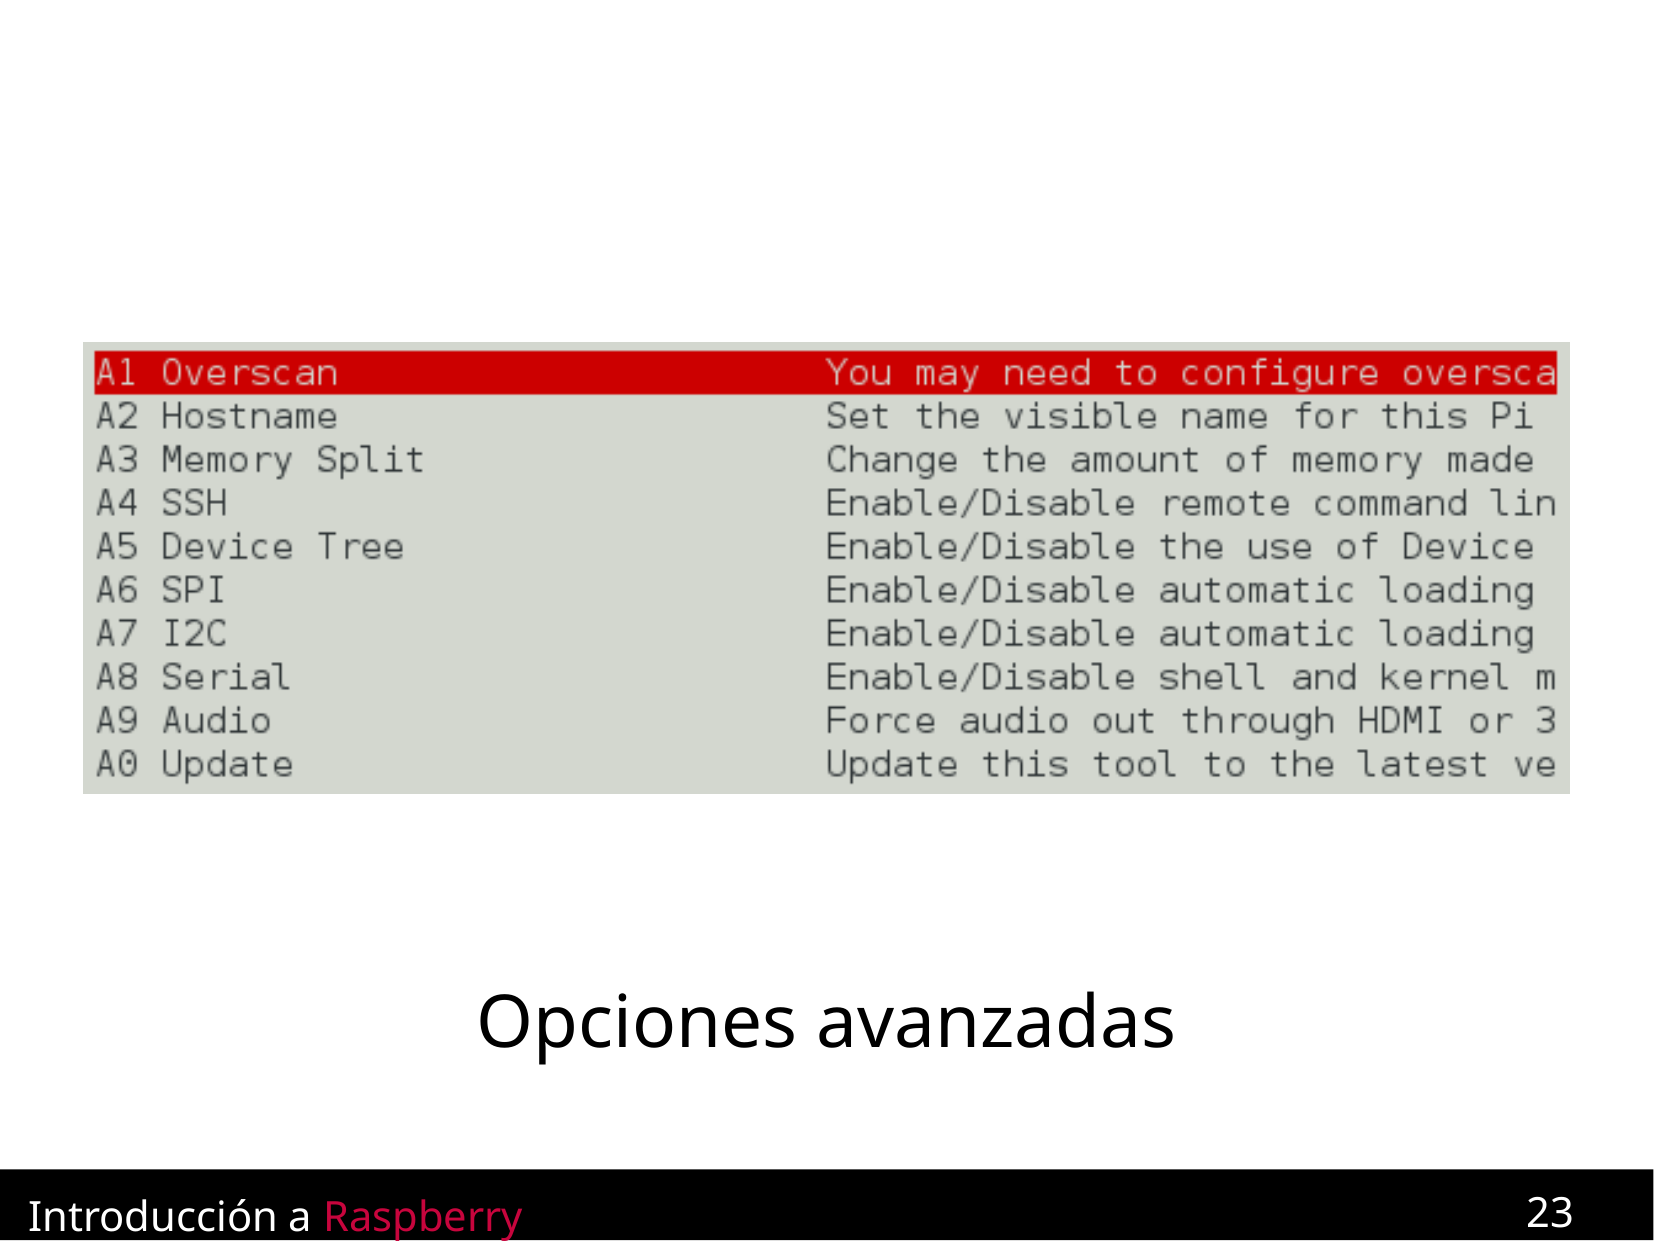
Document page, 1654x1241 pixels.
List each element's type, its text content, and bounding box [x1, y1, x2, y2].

text_box Introducción a Raspberry Pi [13, 1179, 556, 1241]
title Opciones avanzadas [82, 915, 1571, 1123]
picture [83, 342, 1570, 794]
text_box <number> [1521, 1175, 1654, 1241]
text_box [0, 0, 1654, 1241]
